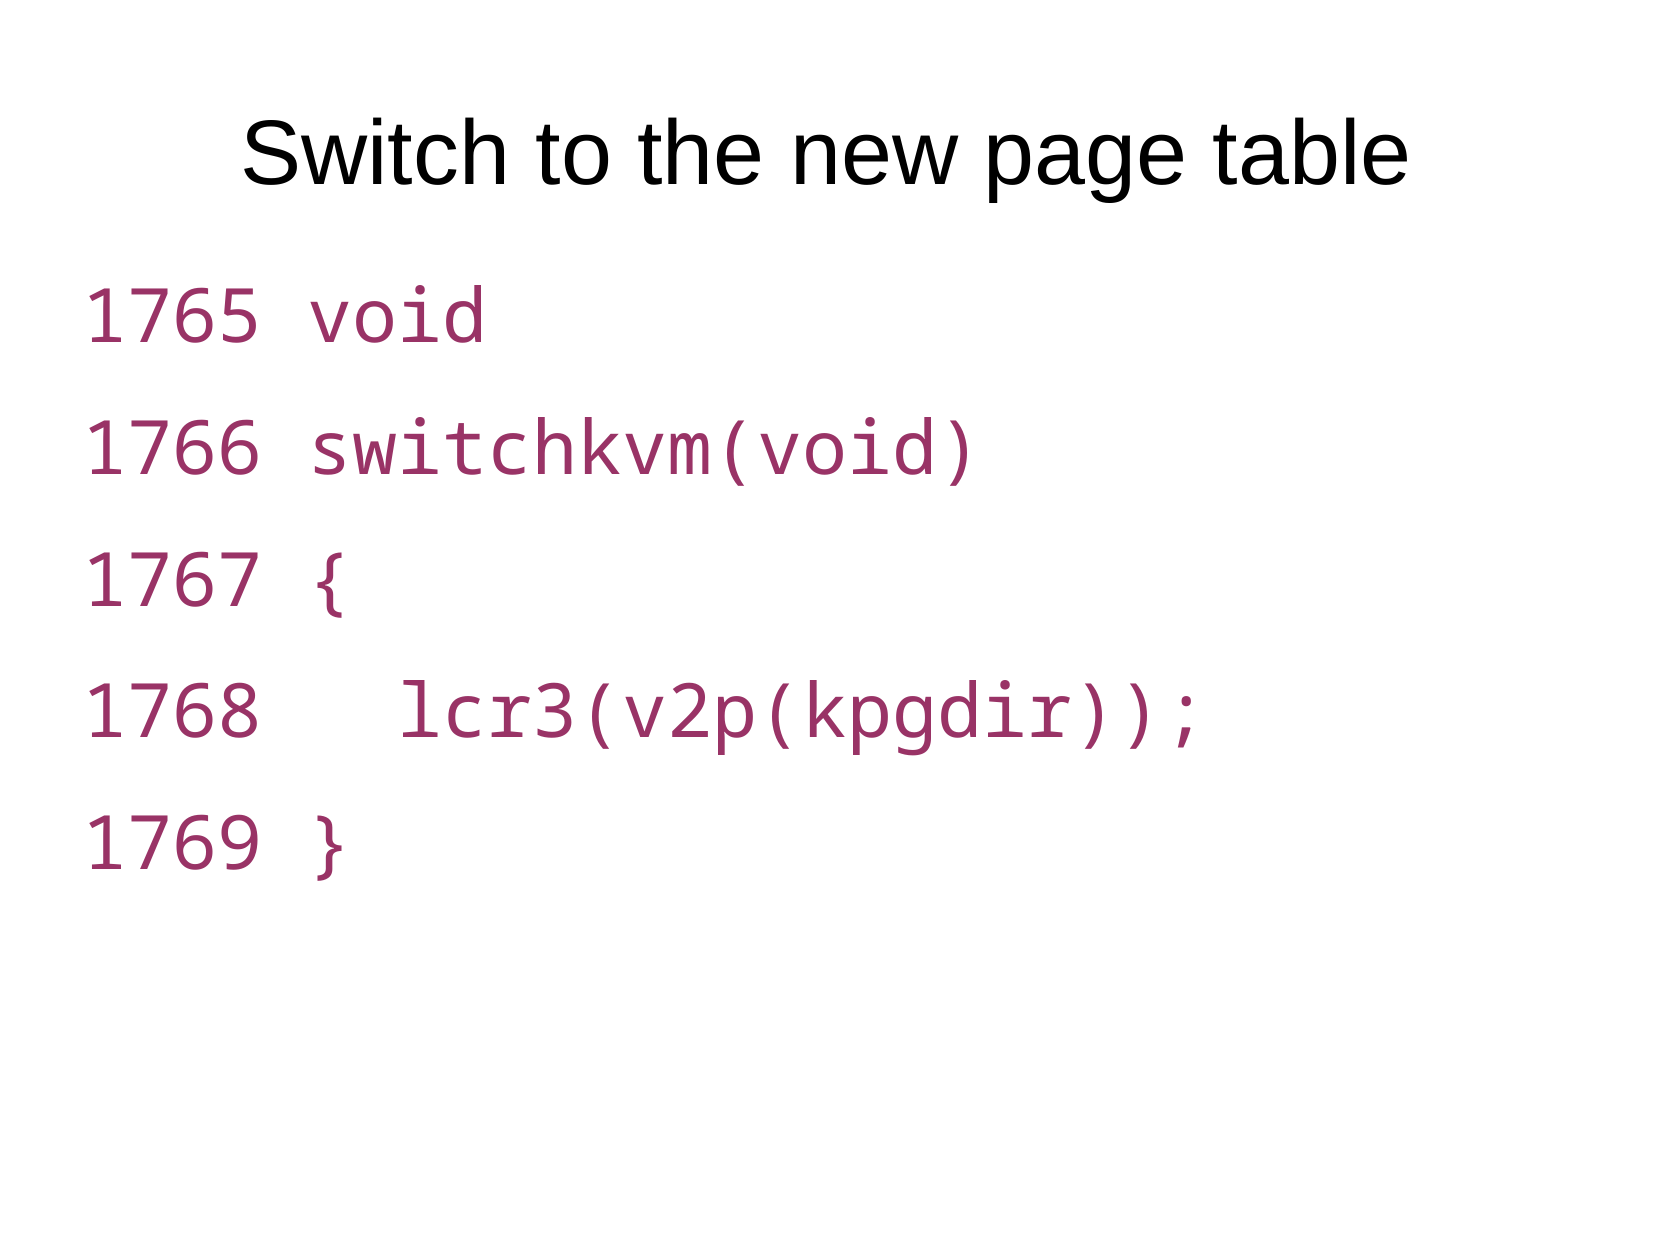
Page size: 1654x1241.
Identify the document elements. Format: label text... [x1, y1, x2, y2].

list 1765 void 1766 switchkvm(void) 1767 { 1768 lcr3(v2p(kpgdir)); 1769 } [82, 262, 1571, 1163]
title Switch to the new page table [82, 49, 1571, 257]
